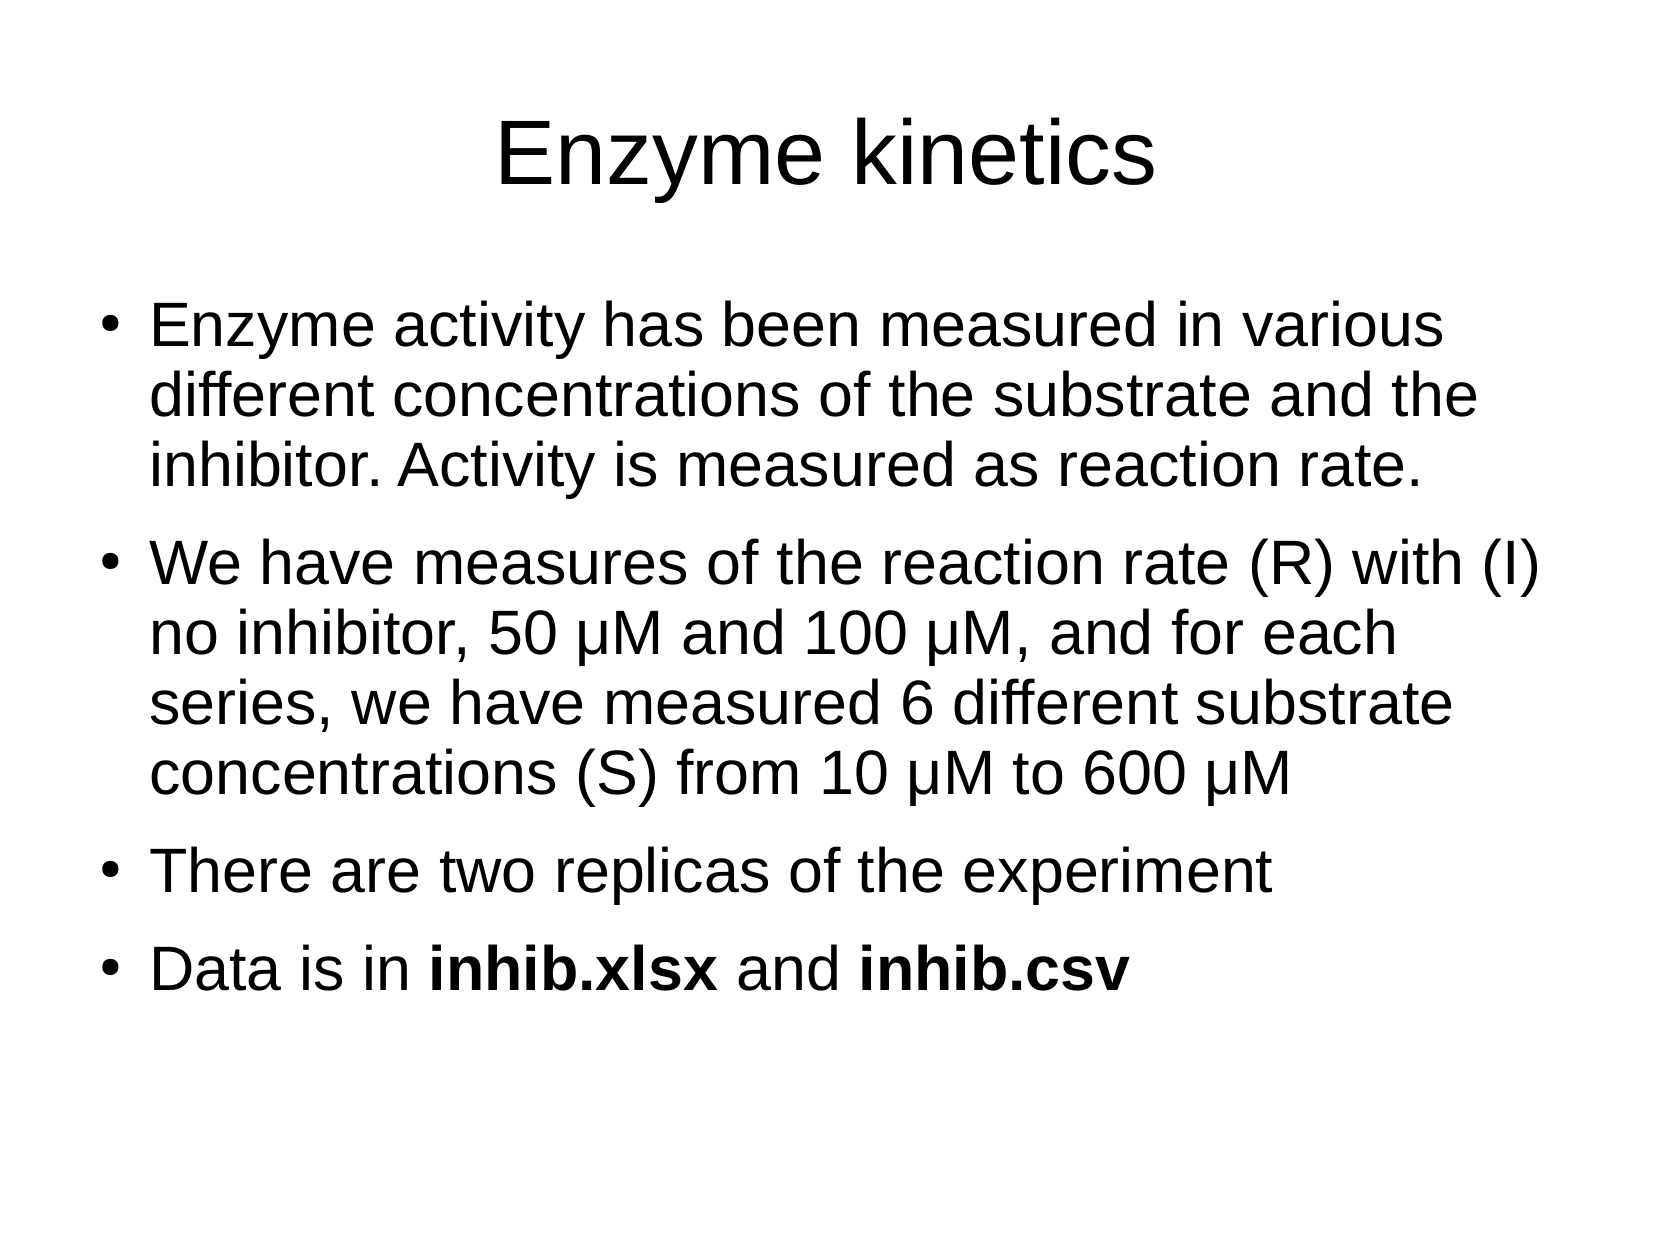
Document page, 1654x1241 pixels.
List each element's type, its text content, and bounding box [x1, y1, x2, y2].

list Enzyme activity has been measured in various different concentrations of the substrate and the inhibitor. Activity is measured as reaction rate. We have measures of the reaction rate (R) with (I) no inhibitor, 50 μM and 100 μM, and for each series, we have measured 6 different substrate concentrations (S) from 10 μM to 600 μM There are two replicas of the experiment Data is in inhib.xlsx and inhib.csv [82, 290, 1571, 1010]
title Enzyme kinetics [82, 49, 1571, 257]
